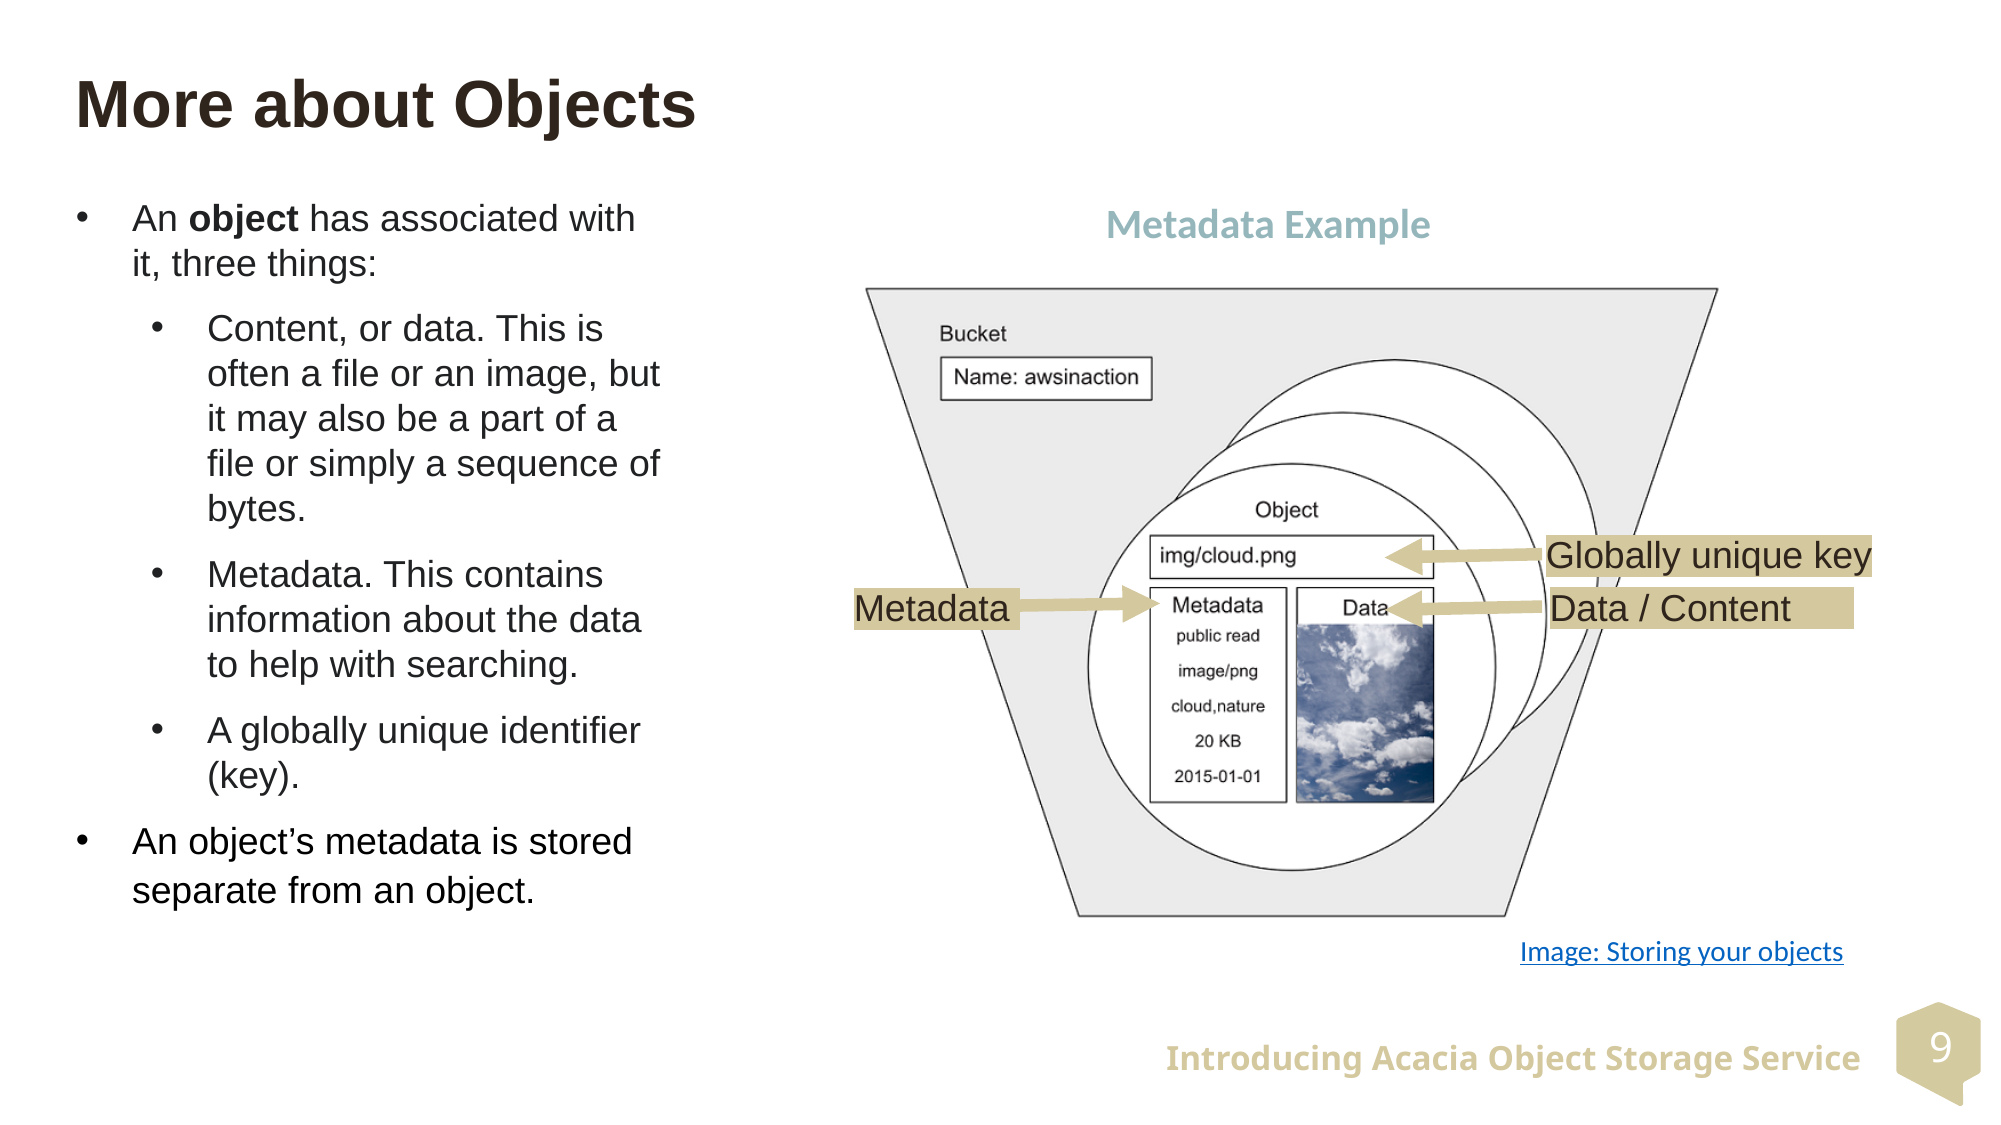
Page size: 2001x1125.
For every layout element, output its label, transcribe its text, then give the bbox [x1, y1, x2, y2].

text_box Metadata Example [1090, 189, 1564, 255]
list Introducing Acacia Object Storage Service [1021, 1023, 1878, 1082]
picture [864, 286, 1721, 919]
title More about Objects [60, 16, 1939, 186]
text_box Data / Content [1534, 576, 1870, 637]
text_box Metadata [838, 577, 1036, 637]
text_box An object has associated with it, three things: Content, or data. This is often a file or an image, but it may also be a part of a file or simply a sequence of bytes. Metadata. This contains information about the data to help with searching. A globally unique identifier (key). An object’s metadata is stored separate from an object. [60, 186, 683, 920]
text_box Image: Storing your objects [1505, 925, 1859, 975]
text_box Globally unique key [1531, 523, 1888, 584]
